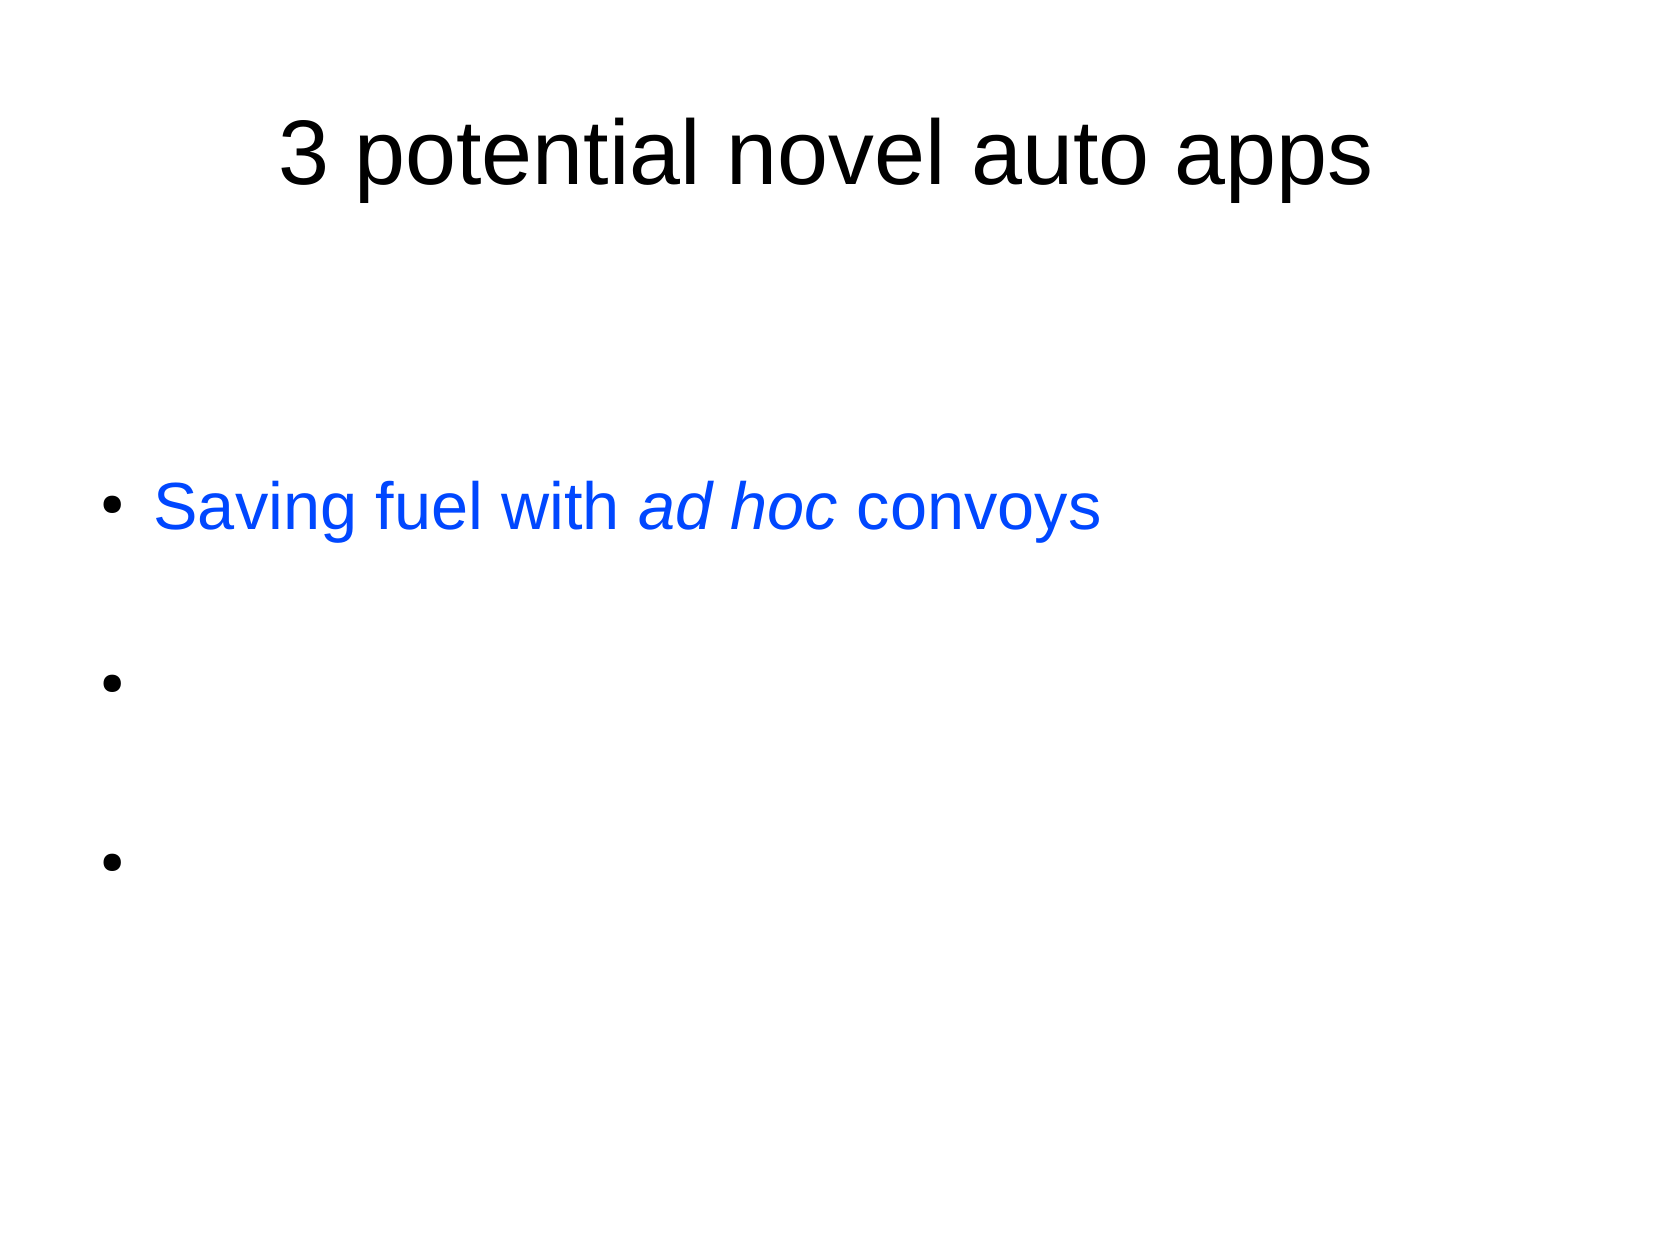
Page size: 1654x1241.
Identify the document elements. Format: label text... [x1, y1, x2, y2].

list Saving fuel with ad hoc convoys [82, 290, 1571, 1109]
title 3 potential novel auto apps [82, 49, 1571, 257]
